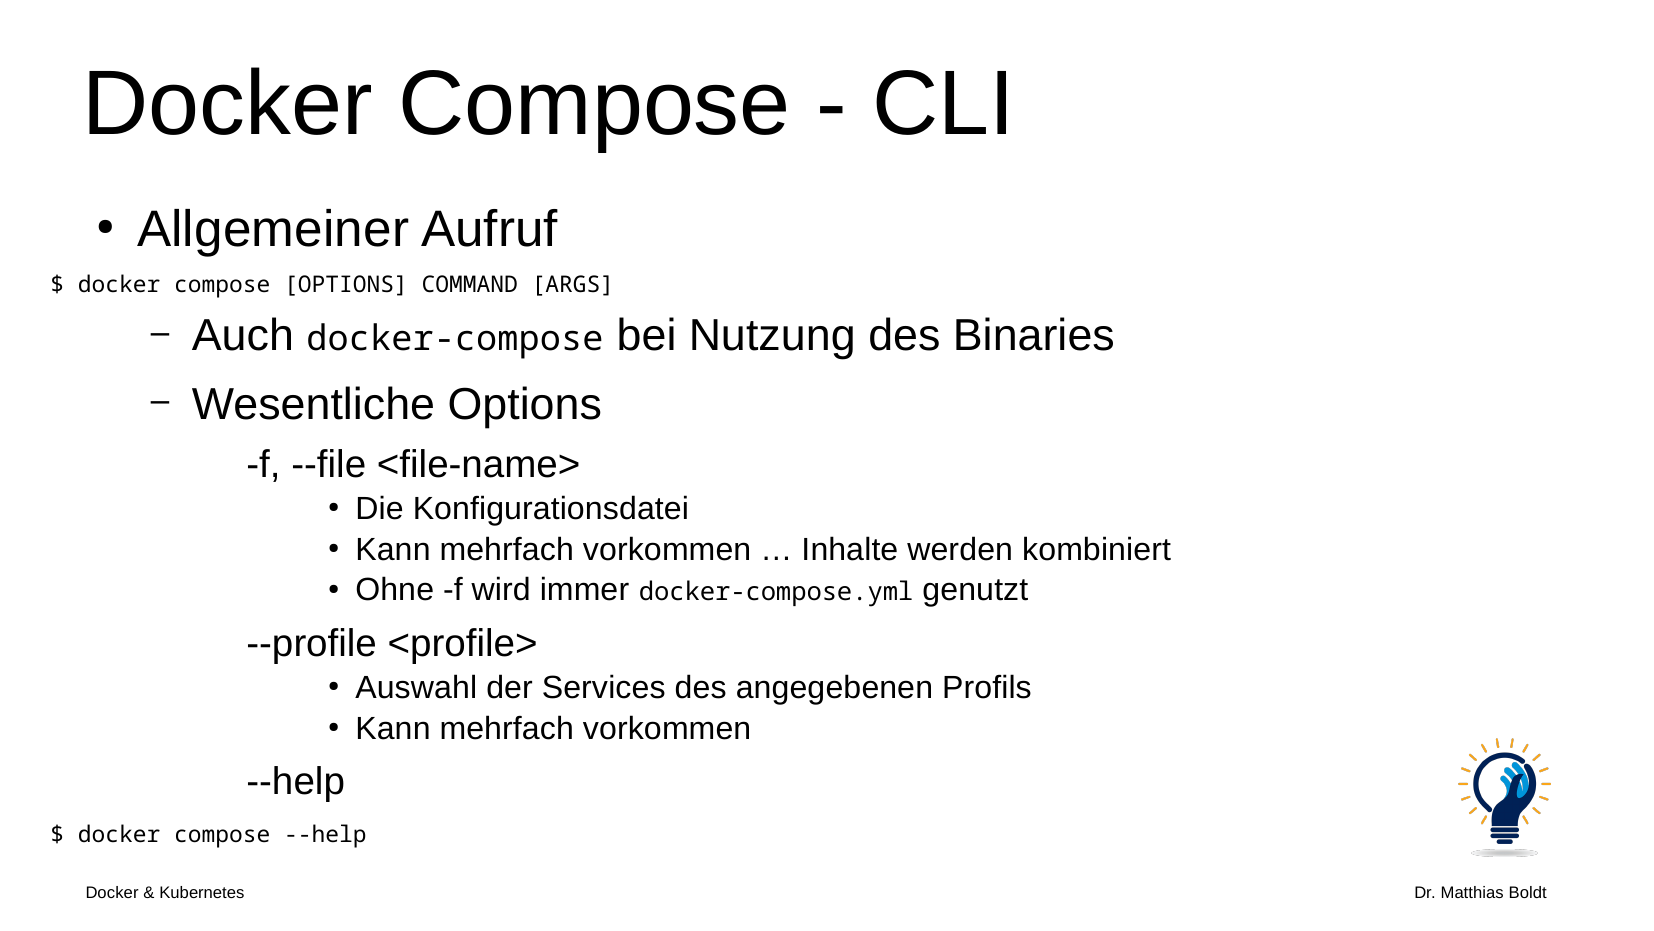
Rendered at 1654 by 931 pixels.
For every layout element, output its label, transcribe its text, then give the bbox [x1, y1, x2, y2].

text_box $ docker compose --help [35, 810, 1394, 863]
text_box $ docker compose [OPTIONS] COMMAND [ARGS] [35, 260, 1394, 313]
text_box Docker & Kubernetes Dr. Matthias Boldt [70, 875, 1563, 910]
title Docker Compose - CLI [82, 25, 1571, 181]
picture [1458, 738, 1551, 857]
list Allgemeiner Aufruf Auch docker-compose bei Nutzung des Binaries Wesentliche Options -f, --file <file-name> Die Konfigurationsdatei Kann mehrfach vorkommen … Inhalte werden kombiniert Ohne -f wird immer docker-compose.yml genutzt --profile <profile> Auswahl der Services des angegebenen Profils Kann mehrfach vorkommen --help [82, 199, 1453, 805]
